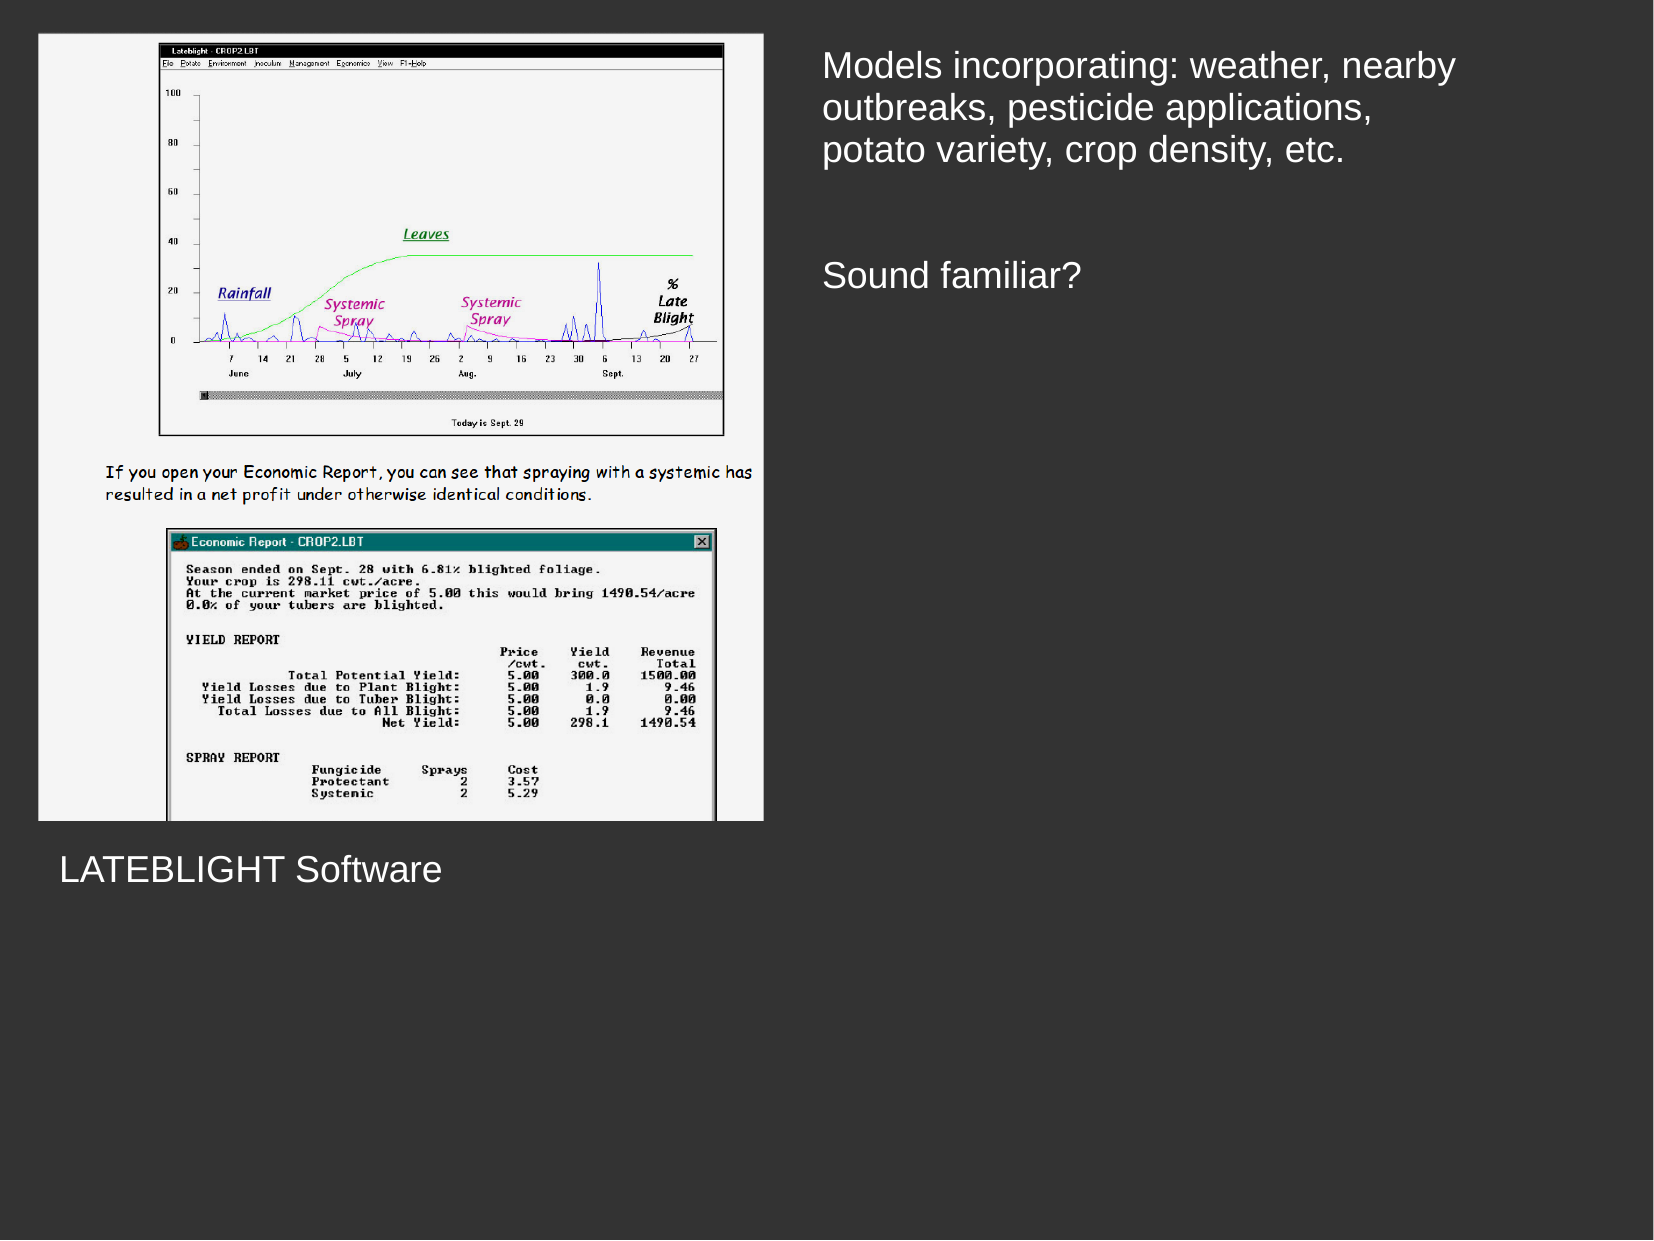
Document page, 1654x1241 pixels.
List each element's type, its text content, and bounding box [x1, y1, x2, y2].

picture [38, 32, 764, 821]
text_box Models incorporating: weather, nearby outbreaks, pesticide applications, potato variety, crop density, etc. Sound familiar? [807, 37, 1492, 304]
text_box LATEBLIGHT Software [44, 841, 763, 898]
